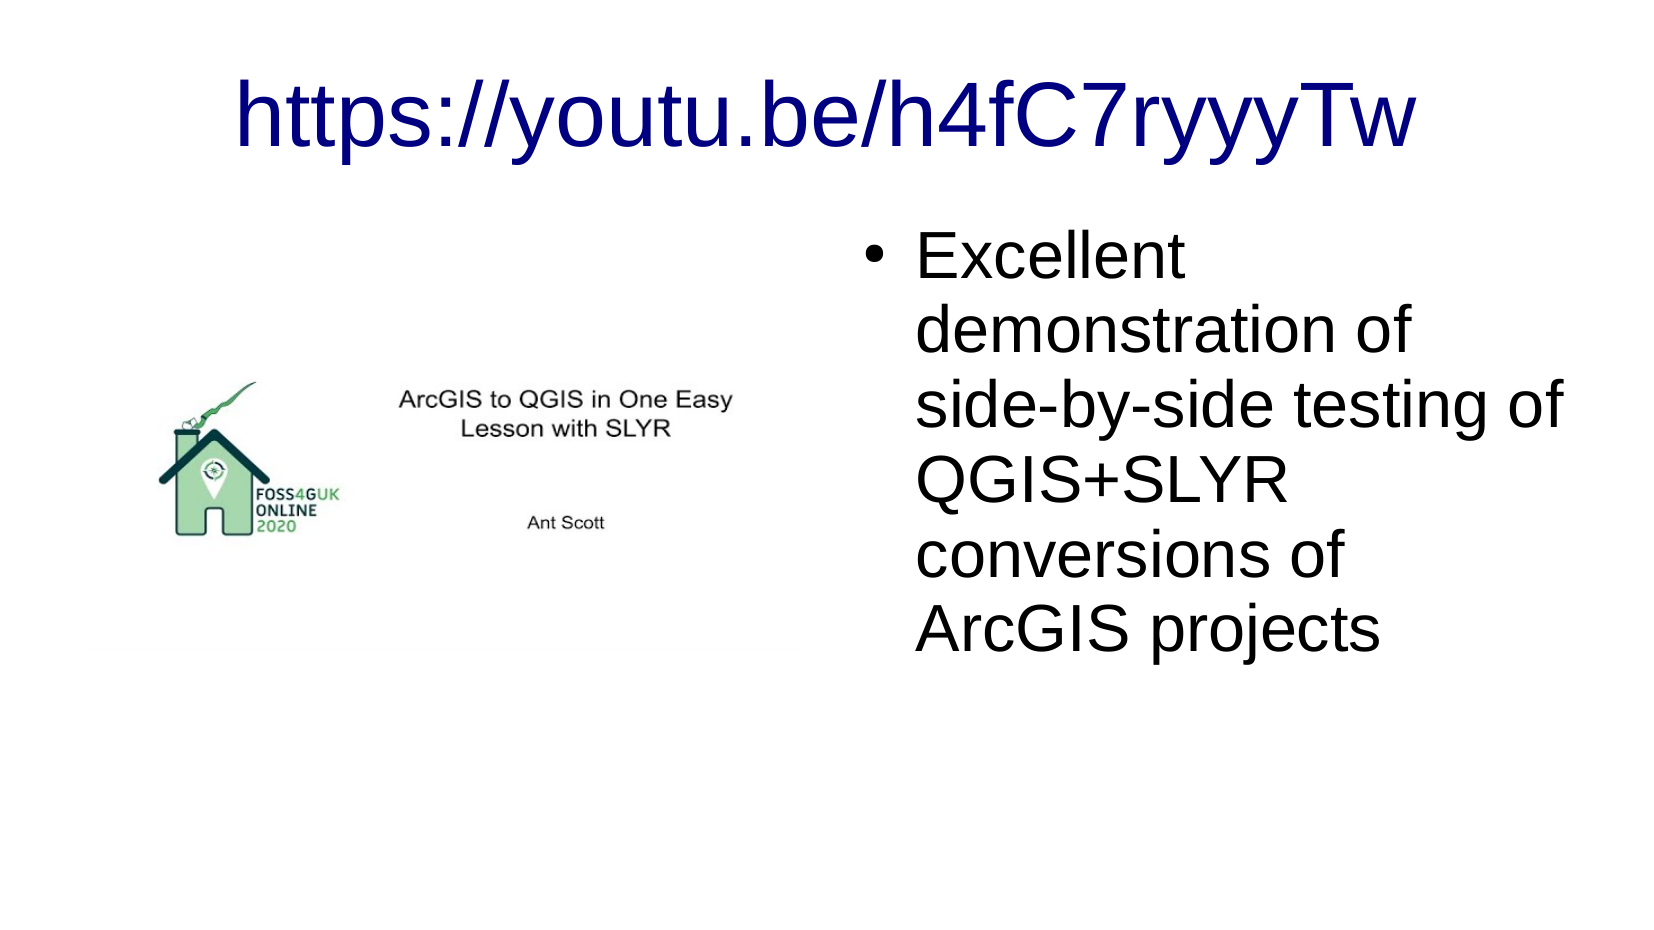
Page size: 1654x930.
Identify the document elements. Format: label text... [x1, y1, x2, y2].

picture [85, 282, 806, 650]
list Excellent demonstration of side-by-side testing of QGIS+SLYR conversions of ArcGIS projects [844, 217, 1571, 757]
title https://youtu.be/h4fC7ryyyTw [82, 37, 1571, 193]
